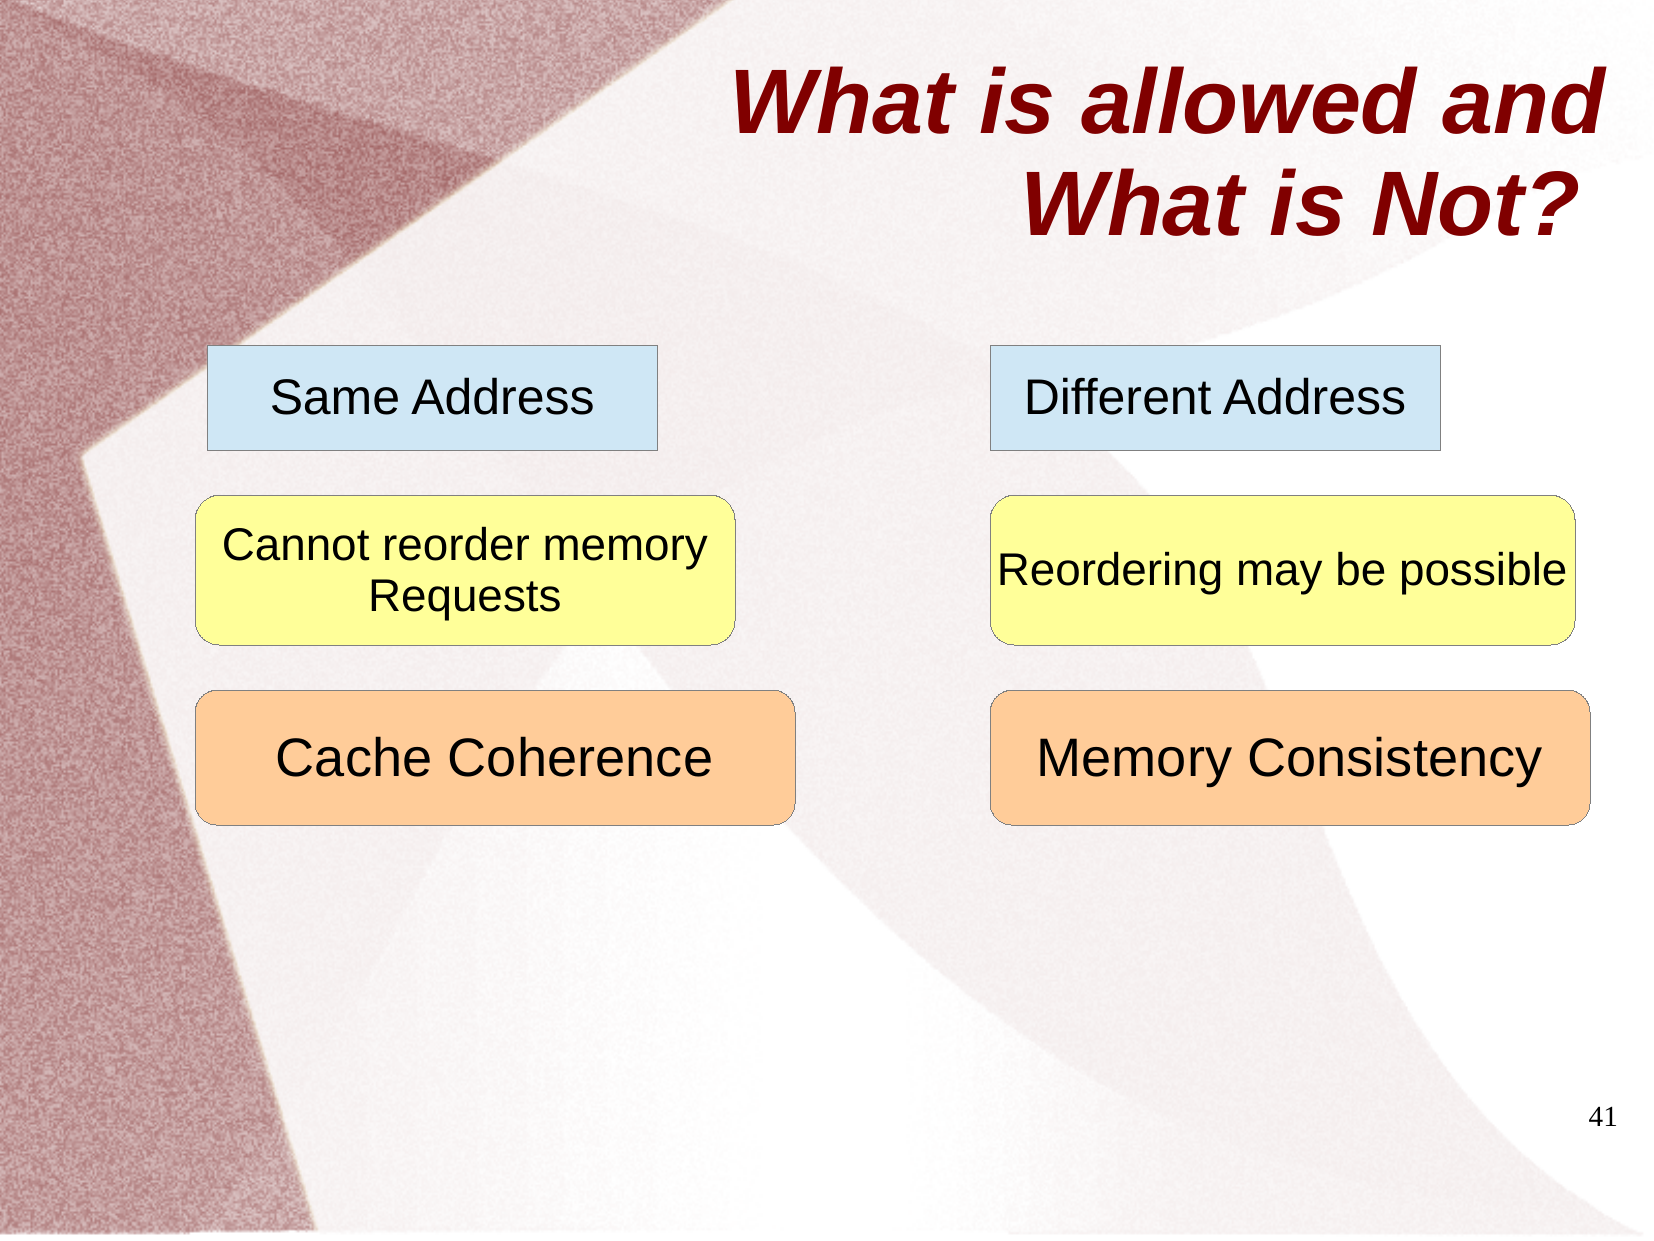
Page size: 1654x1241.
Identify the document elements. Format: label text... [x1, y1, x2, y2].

text_box Cache Coherence [195, 690, 796, 826]
text_box Reordering may be possible [990, 495, 1576, 646]
text_box Memory Consistency [990, 690, 1591, 826]
text_box Cannot reorder memory Requests [195, 495, 736, 646]
text_box Same Address [207, 345, 658, 451]
text_box Different Address [990, 345, 1441, 451]
title What is allowed and What is Not? [596, 49, 1607, 257]
picture [0, 0, 1654, 1241]
